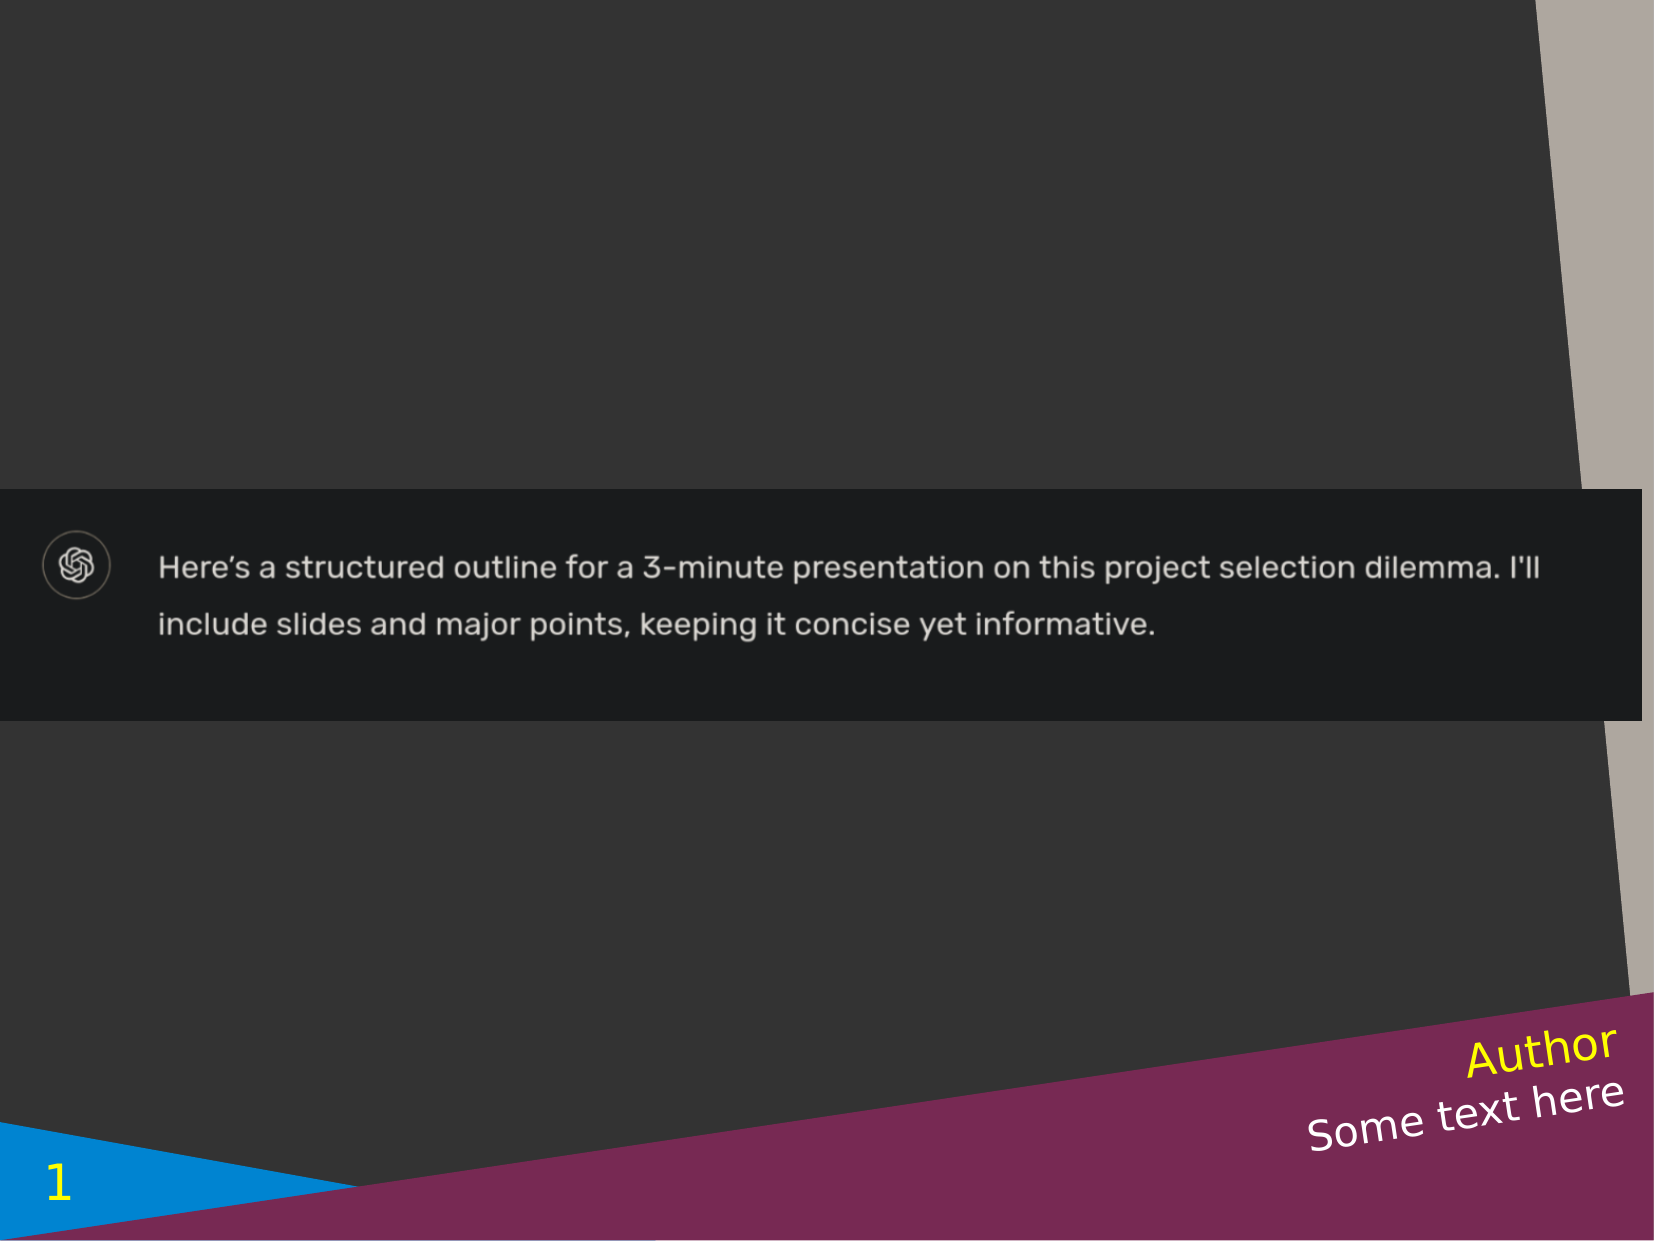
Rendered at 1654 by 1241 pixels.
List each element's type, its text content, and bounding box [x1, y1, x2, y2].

picture [0, 489, 1642, 721]
text_box Author Some text here [844, 1003, 1648, 1241]
